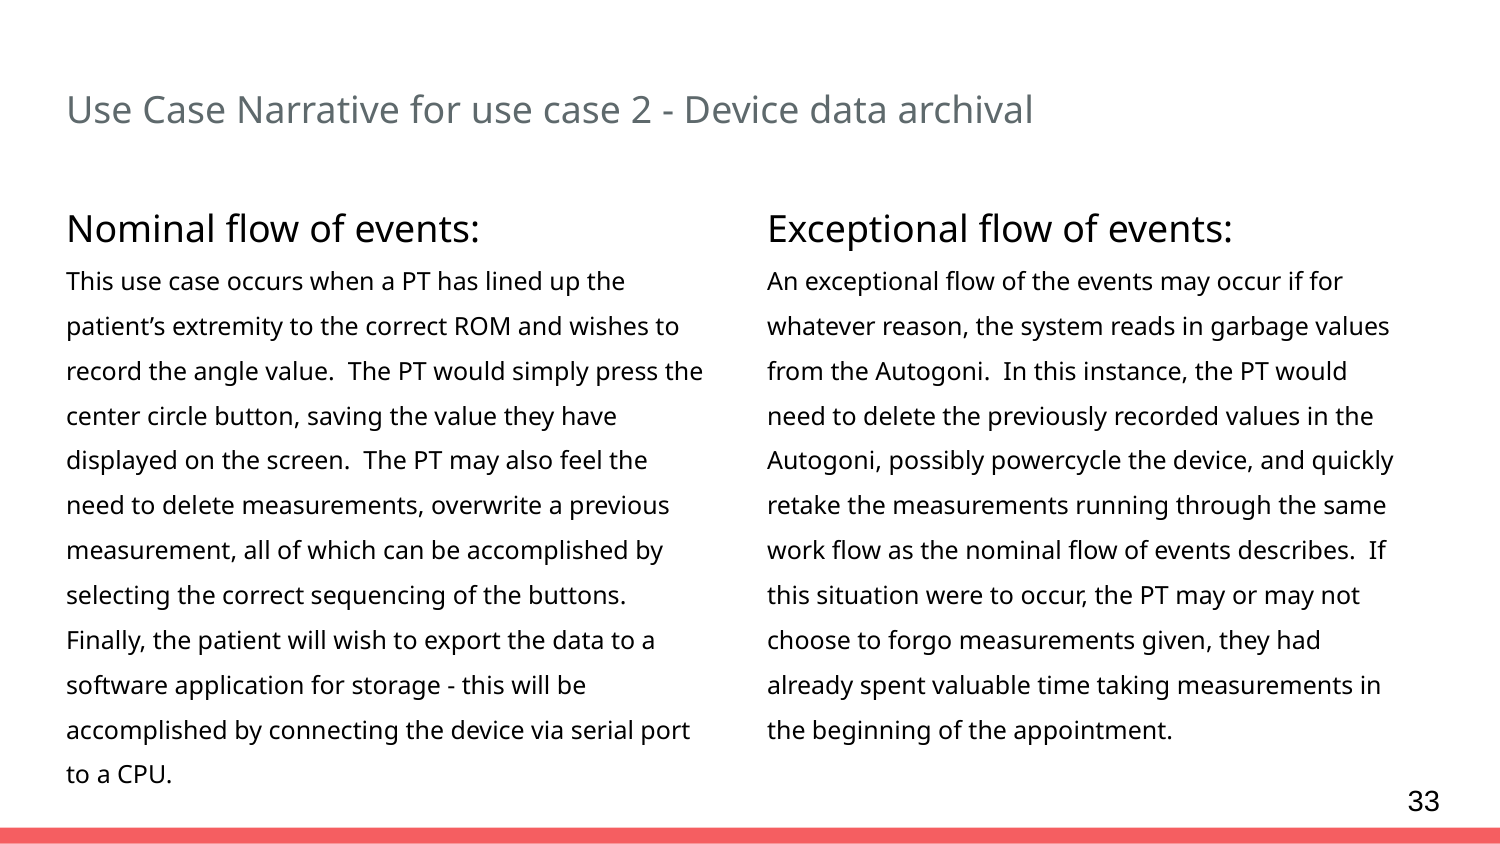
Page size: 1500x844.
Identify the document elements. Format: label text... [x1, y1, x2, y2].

text_box Nominal flow of events: This use case occurs when a PT has lined up the patient’s extremity to the correct ROM and wishes to record the angle value. The PT would simply press the center circle button, saving the value they have displayed on the screen. The PT may also feel the need to delete measurements, overwrite a previous measurement, all of which can be accomplished by selecting the correct sequencing of the buttons. Finally, the patient will wish to export the data to a software application for storage - this will be accomplished by connecting the device via serial port to a CPU. [51, 167, 727, 728]
title Use Case Narrative for use case 2 - Device data archival [51, 64, 1449, 167]
slide_number <number> [1392, 767, 1483, 833]
text_box Exceptional flow of events: An exceptional flow of the events may occur if for whatever reason, the system reads in garbage values from the Autogoni. In this instance, the PT would need to delete the previously recorded values in the Autogoni, possibly powercycle the device, and quickly retake the measurements running through the same work flow as the nominal flow of events describes. If this situation were to occur, the PT may or may not choose to forgo measurements given, they had already spent valuable time taking measurements in the beginning of the appointment. [752, 167, 1428, 728]
